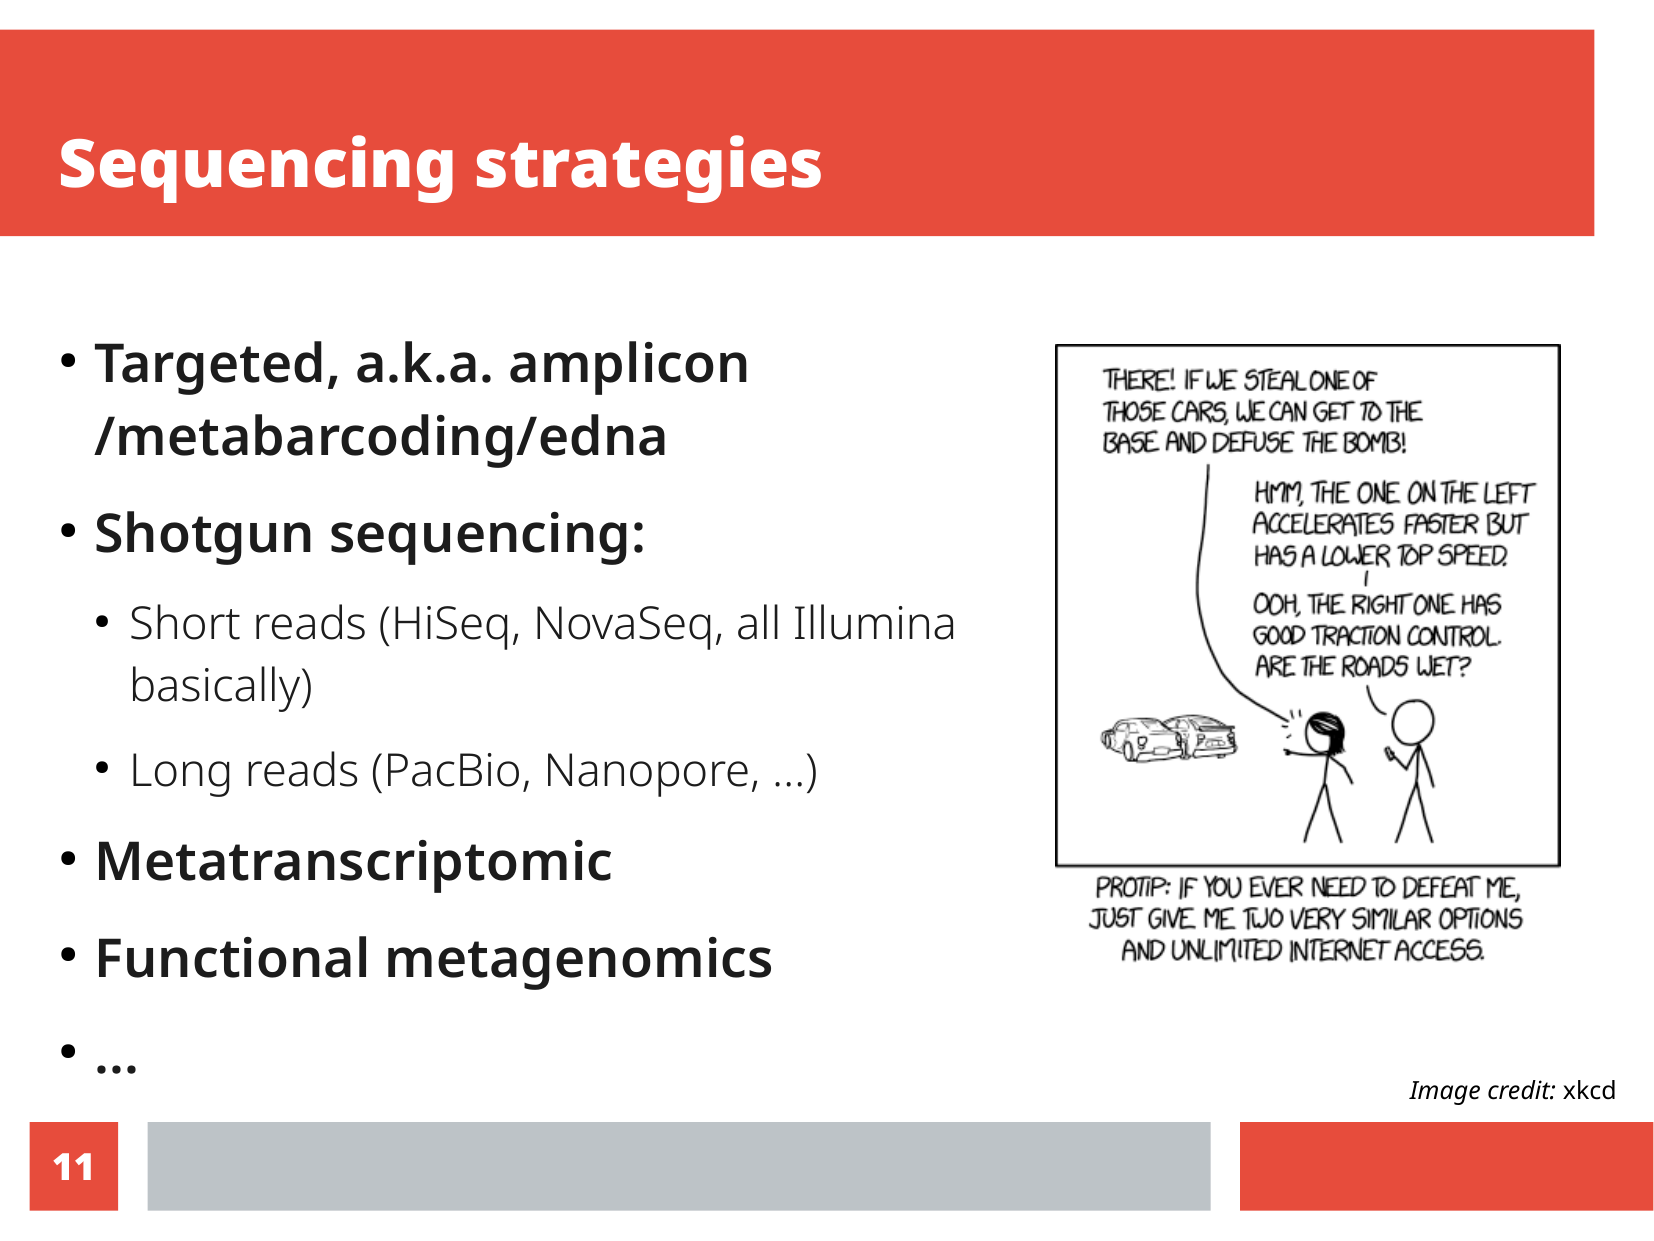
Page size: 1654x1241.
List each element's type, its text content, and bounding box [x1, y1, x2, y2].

title Sequencing strategies [59, 59, 1595, 207]
text_box Image credit: xkcd [1395, 1065, 1651, 1139]
picture [1055, 344, 1561, 967]
list Targeted, a.k.a. amplicon /metabarcoding/edna Shotgun sequencing: Short reads (HiSeq, NovaSeq, all Illumina basically) Long reads (PacBio, Nanopore, …) Metatranscriptomic Functional metagenomics ... [59, 324, 1051, 1093]
